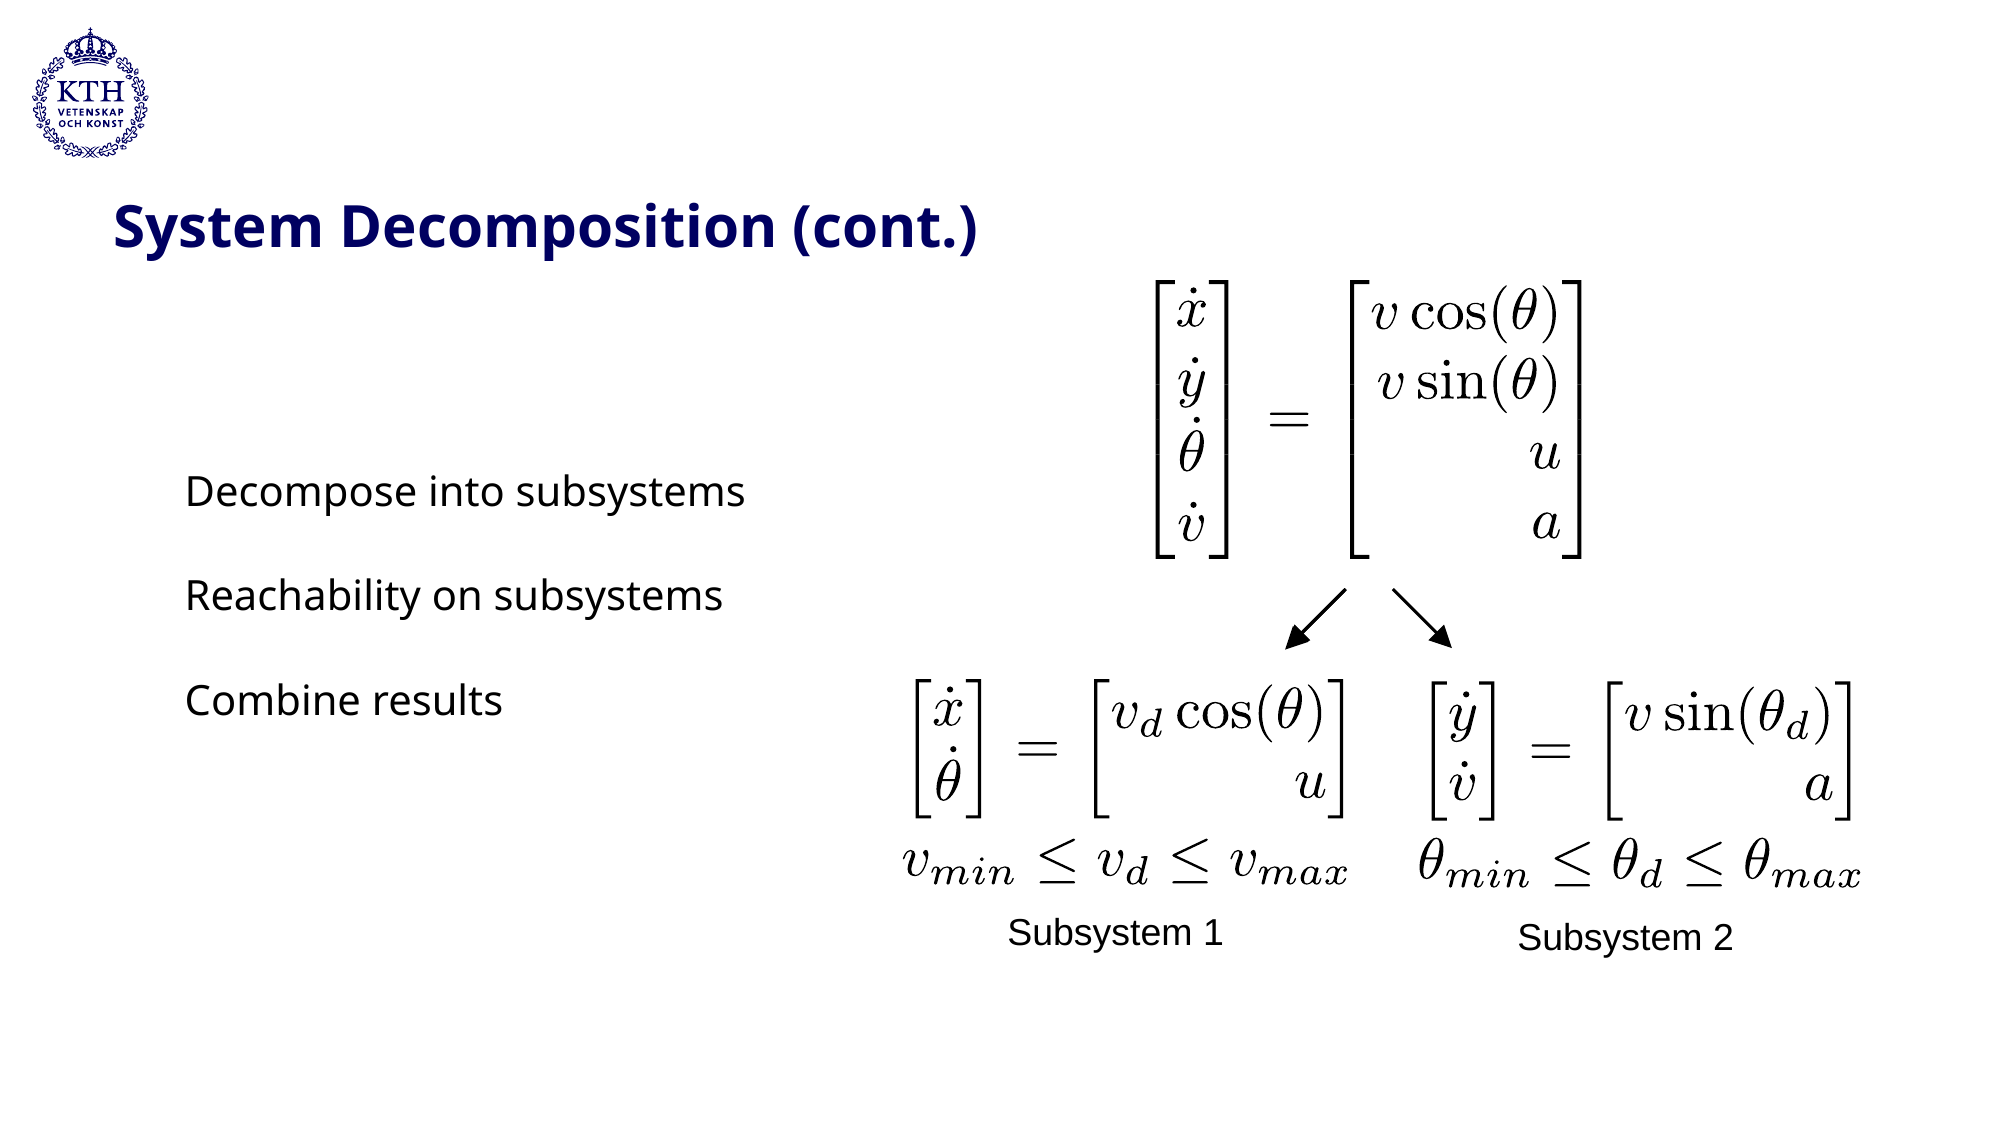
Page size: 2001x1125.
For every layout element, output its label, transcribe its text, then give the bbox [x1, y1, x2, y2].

picture [1417, 679, 1863, 890]
picture [902, 679, 1348, 885]
text_box Subsystem 1 [968, 903, 1264, 963]
title System Decomposition (cont.) [98, 179, 1902, 273]
picture [1153, 277, 1584, 562]
text_box Subsystem 2 [1478, 909, 1774, 969]
list Decompose into subsystems Reachability on subsystems Combine results [98, 307, 887, 857]
